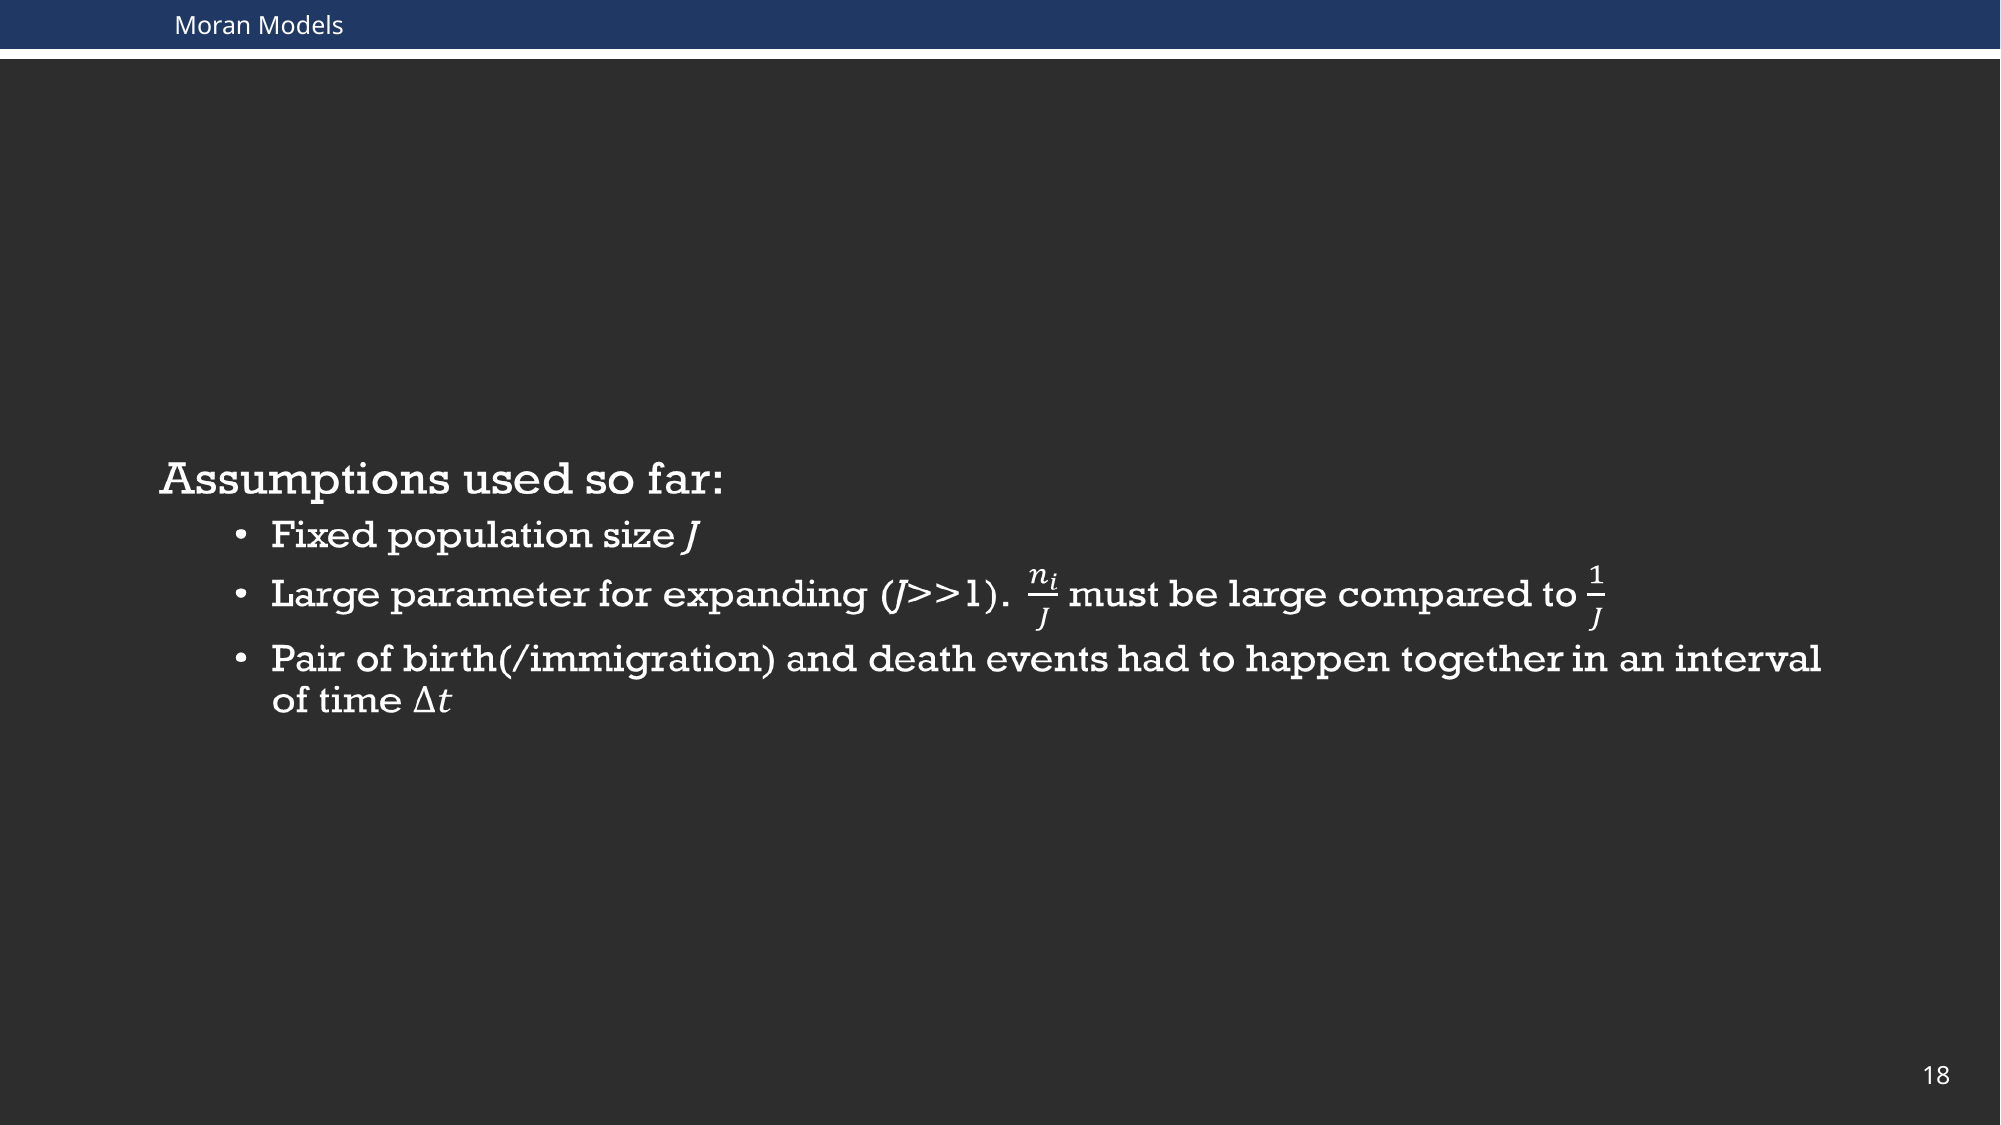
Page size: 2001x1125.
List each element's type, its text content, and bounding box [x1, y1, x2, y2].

slide_number <number> [1515, 1046, 1966, 1107]
list [129, 434, 1855, 745]
footer Moran Models [0, 0, 519, 51]
